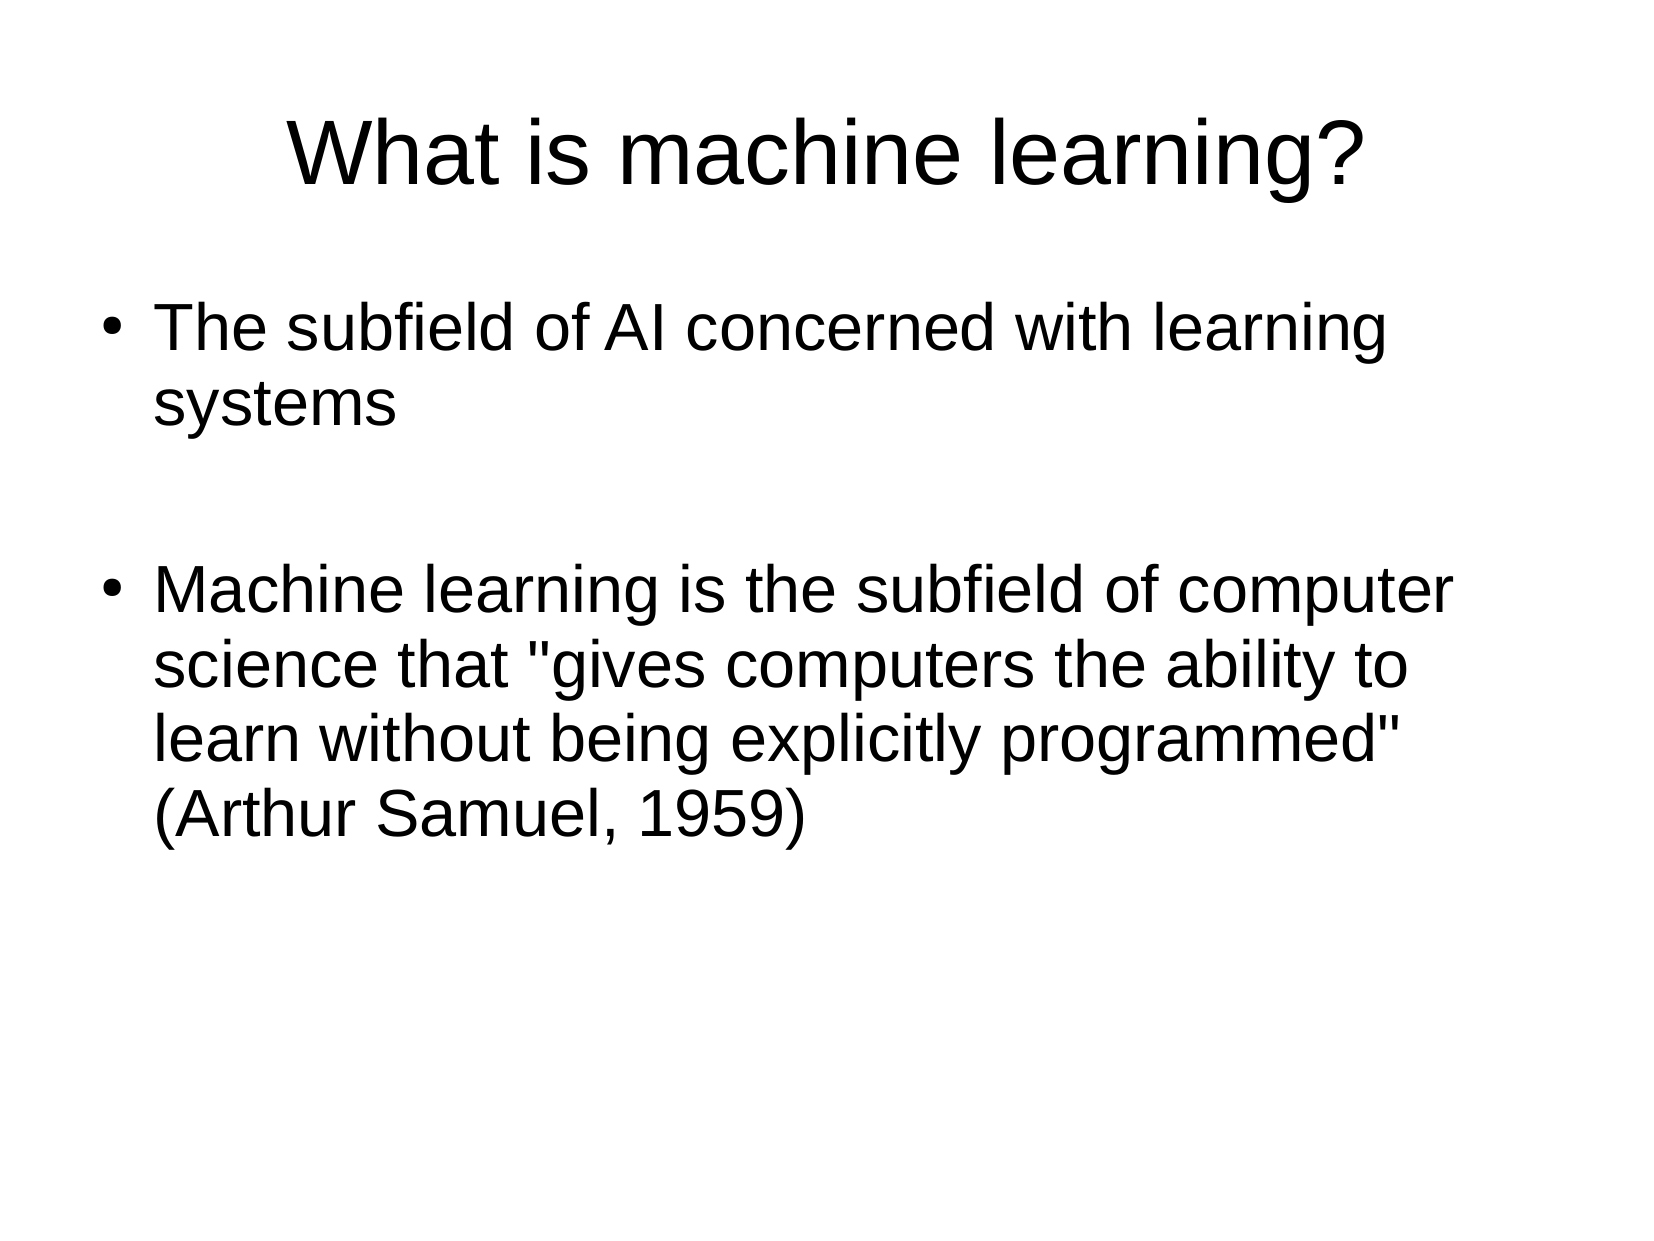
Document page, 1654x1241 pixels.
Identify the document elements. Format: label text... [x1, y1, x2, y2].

title What is machine learning? [82, 49, 1571, 257]
list The subfield of AI concerned with learning systems Machine learning is the subfield of computer science that "gives computers the ability to learn without being explicitly programmed" (Arthur Samuel, 1959) [82, 290, 1571, 1010]
